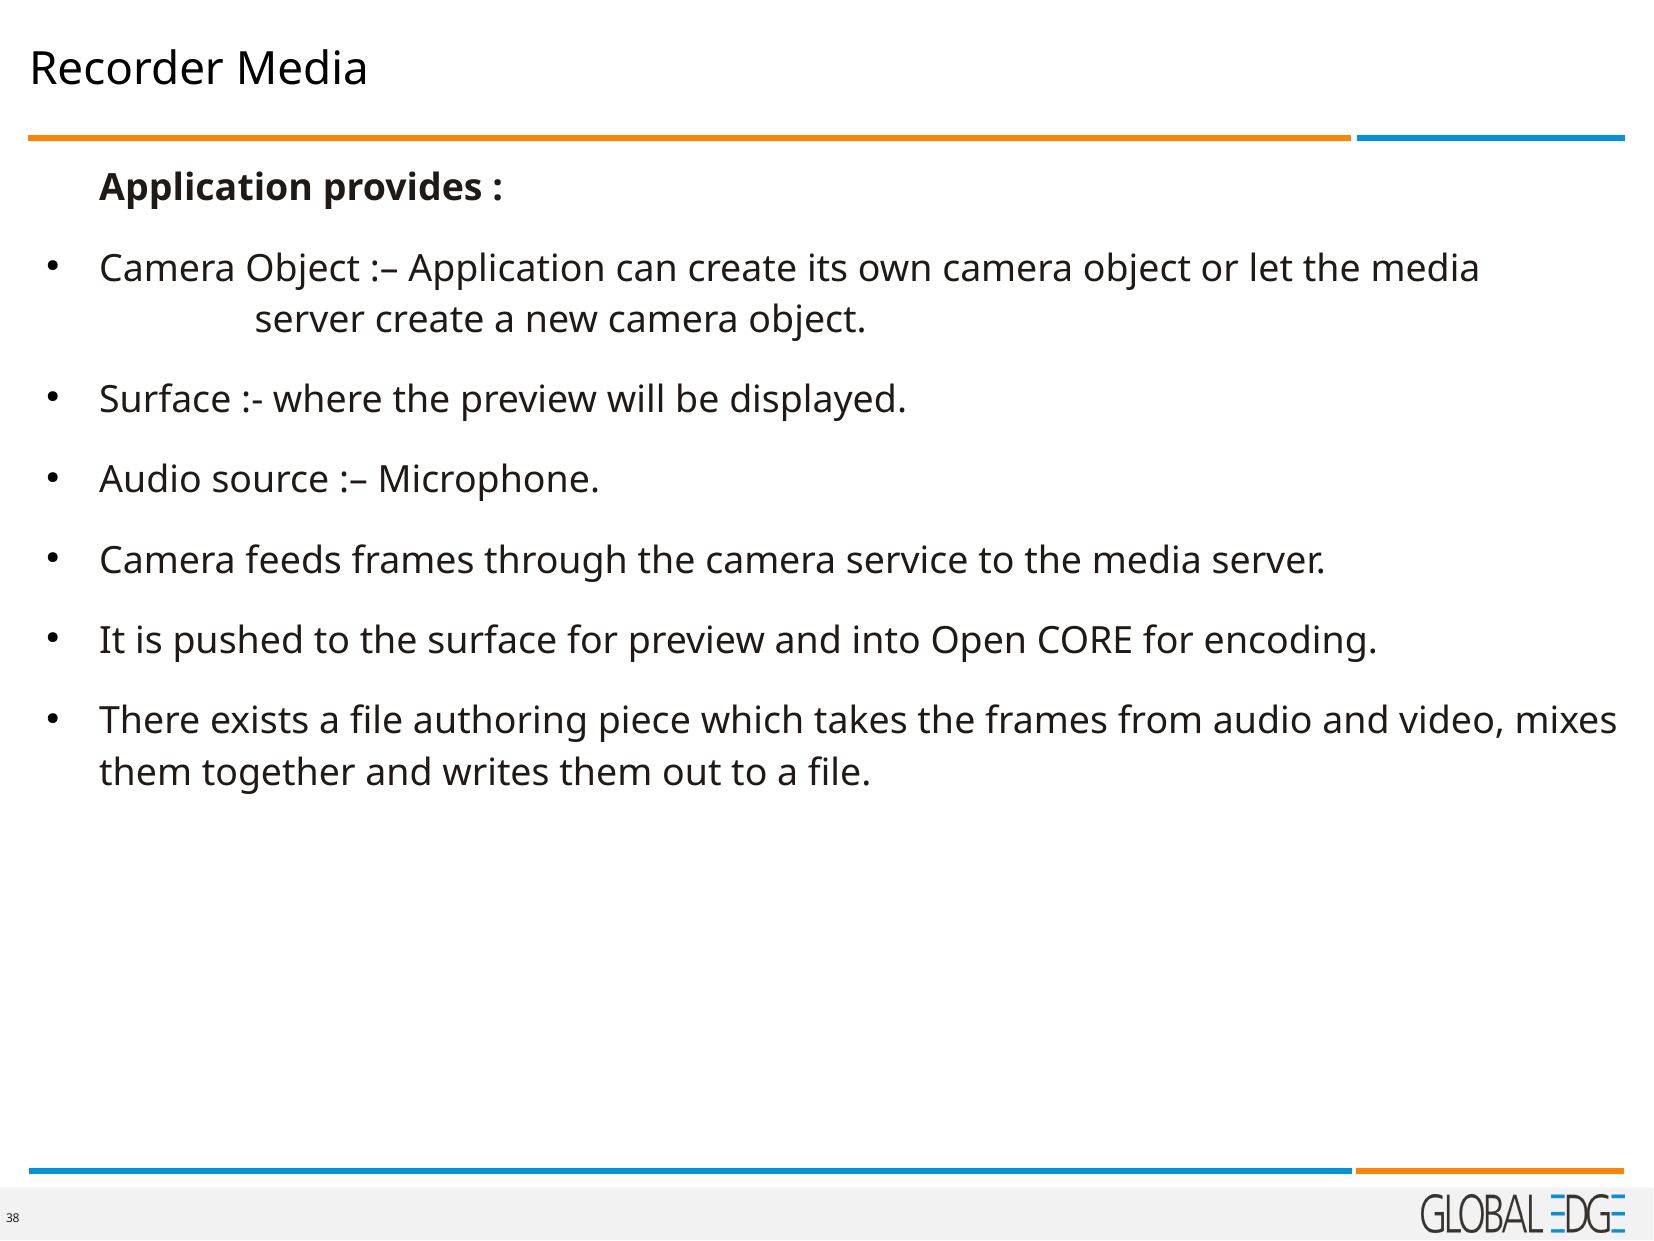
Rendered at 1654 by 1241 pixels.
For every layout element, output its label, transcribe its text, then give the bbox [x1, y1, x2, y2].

title Recorder Media [17, 18, 1499, 115]
list Application provides : Camera Object :– Application can create its own camera object or let the media server create a new camera object. Surface :- where the preview will be displayed. Audio source :– Microphone. Camera feeds frames through the camera service to the media server. It is pushed to the surface for preview and into Open CORE for encoding. There exists a file authoring piece which takes the frames from audio and video, mixes them together and writes them out to a file. [28, 160, 1625, 1153]
picture [1421, 1194, 1625, 1233]
